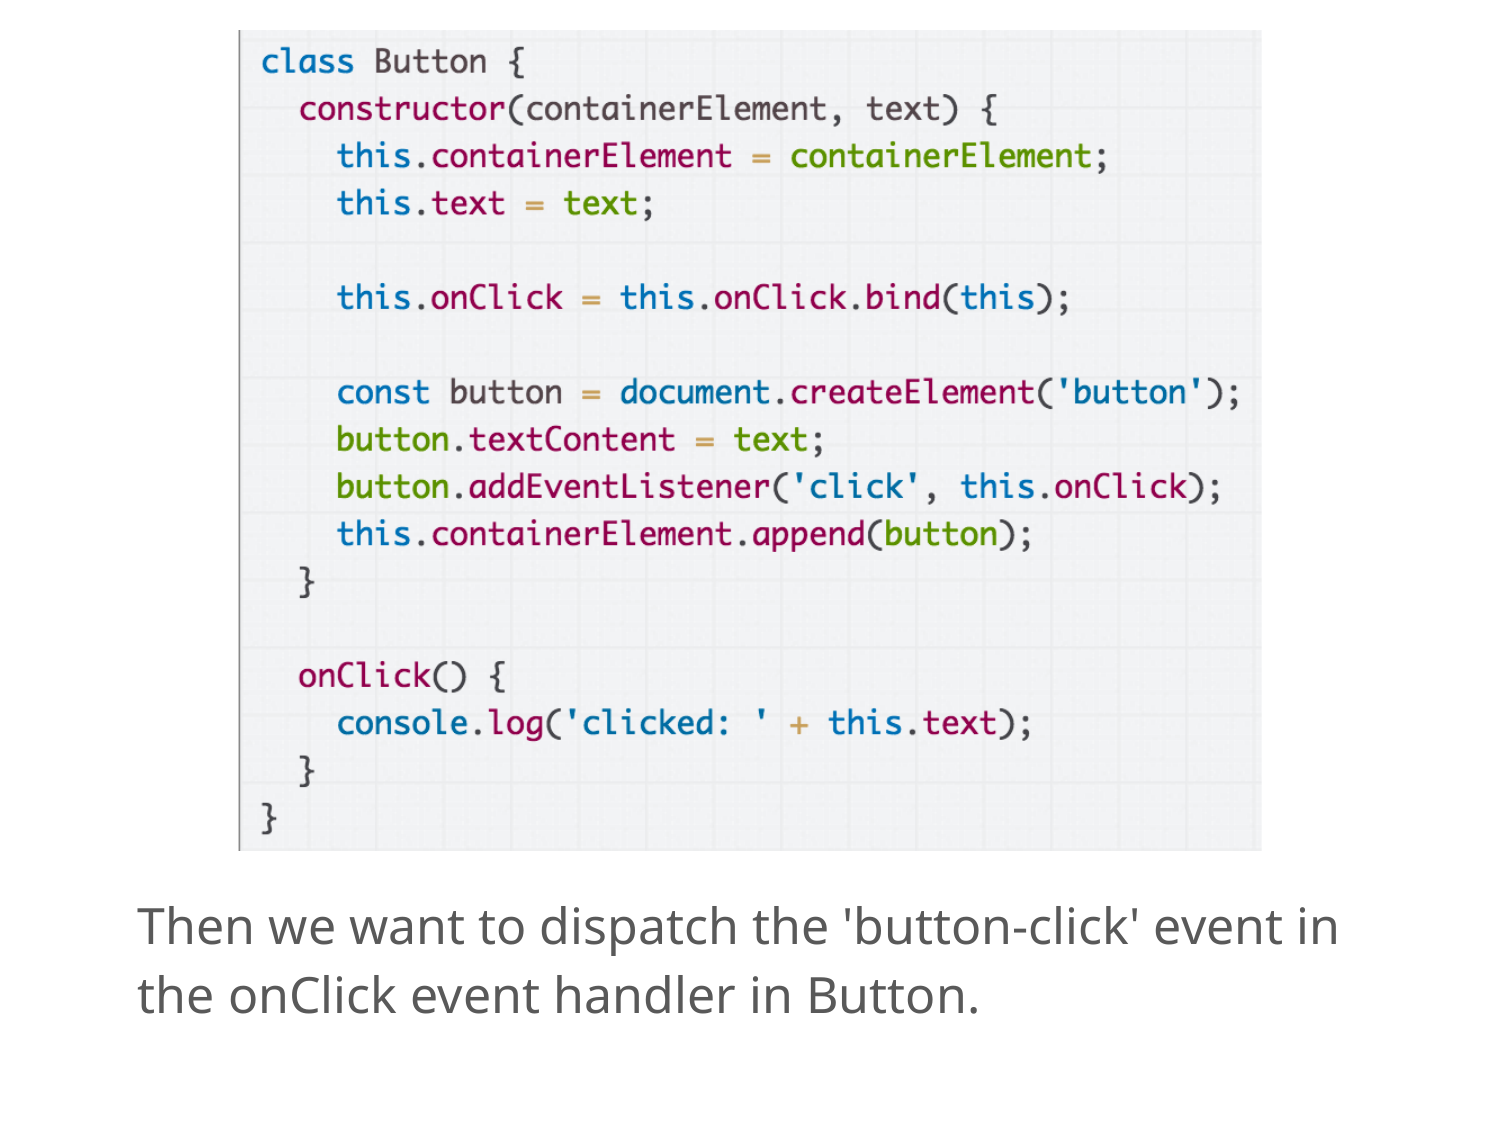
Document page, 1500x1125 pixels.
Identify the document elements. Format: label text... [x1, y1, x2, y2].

picture [238, 30, 1262, 851]
list Then we want to dispatch the 'button-click' event in the onClick event handler in Button. [122, 870, 1378, 1064]
